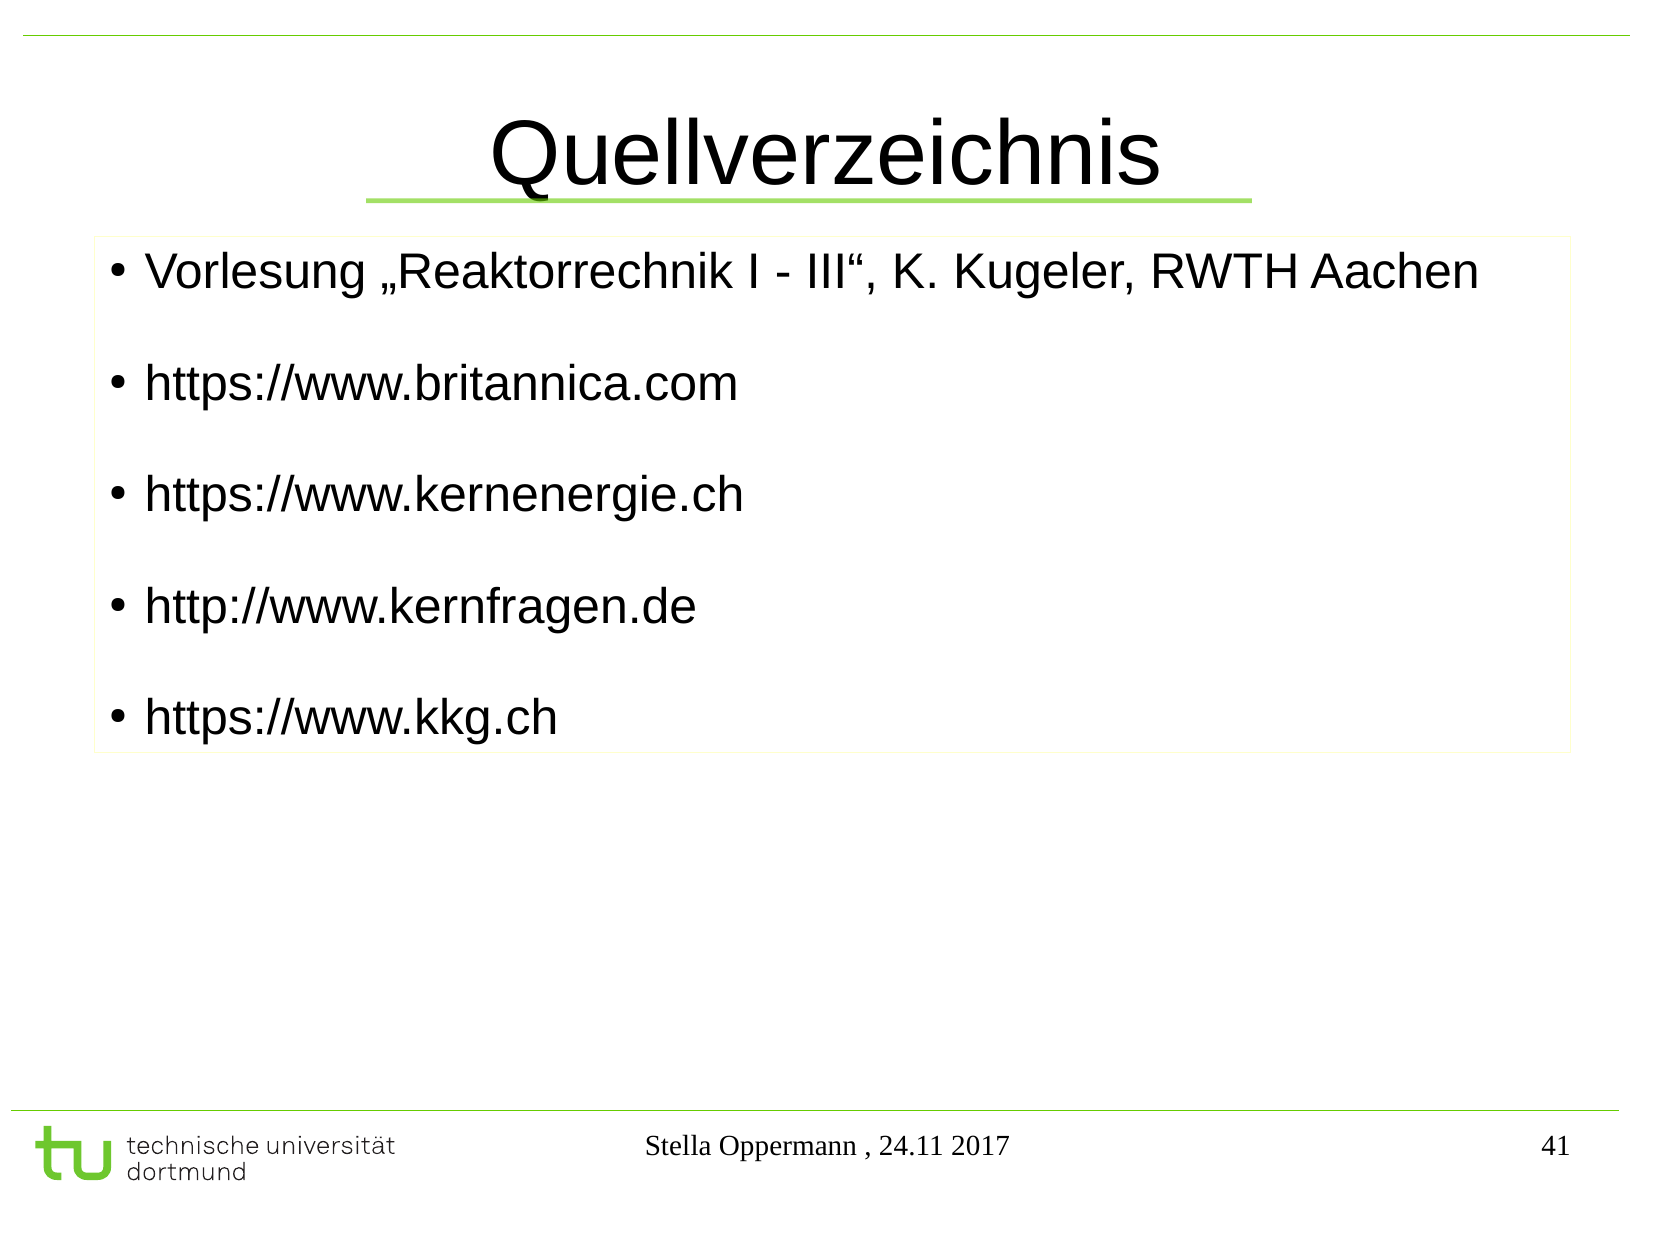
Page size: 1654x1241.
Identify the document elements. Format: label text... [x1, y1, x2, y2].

text_box [82, 248, 1595, 1061]
text_box Vorlesung „Reaktorrechnik I - III“, K. Kugeler, RWTH Aachen https://www.britannica.com https://www.kernenergie.ch http://www.kernfragen.de https://www.kkg.ch [94, 236, 1571, 753]
chart [35, 1125, 461, 1241]
title Quellverzeichnis [82, 49, 1571, 248]
